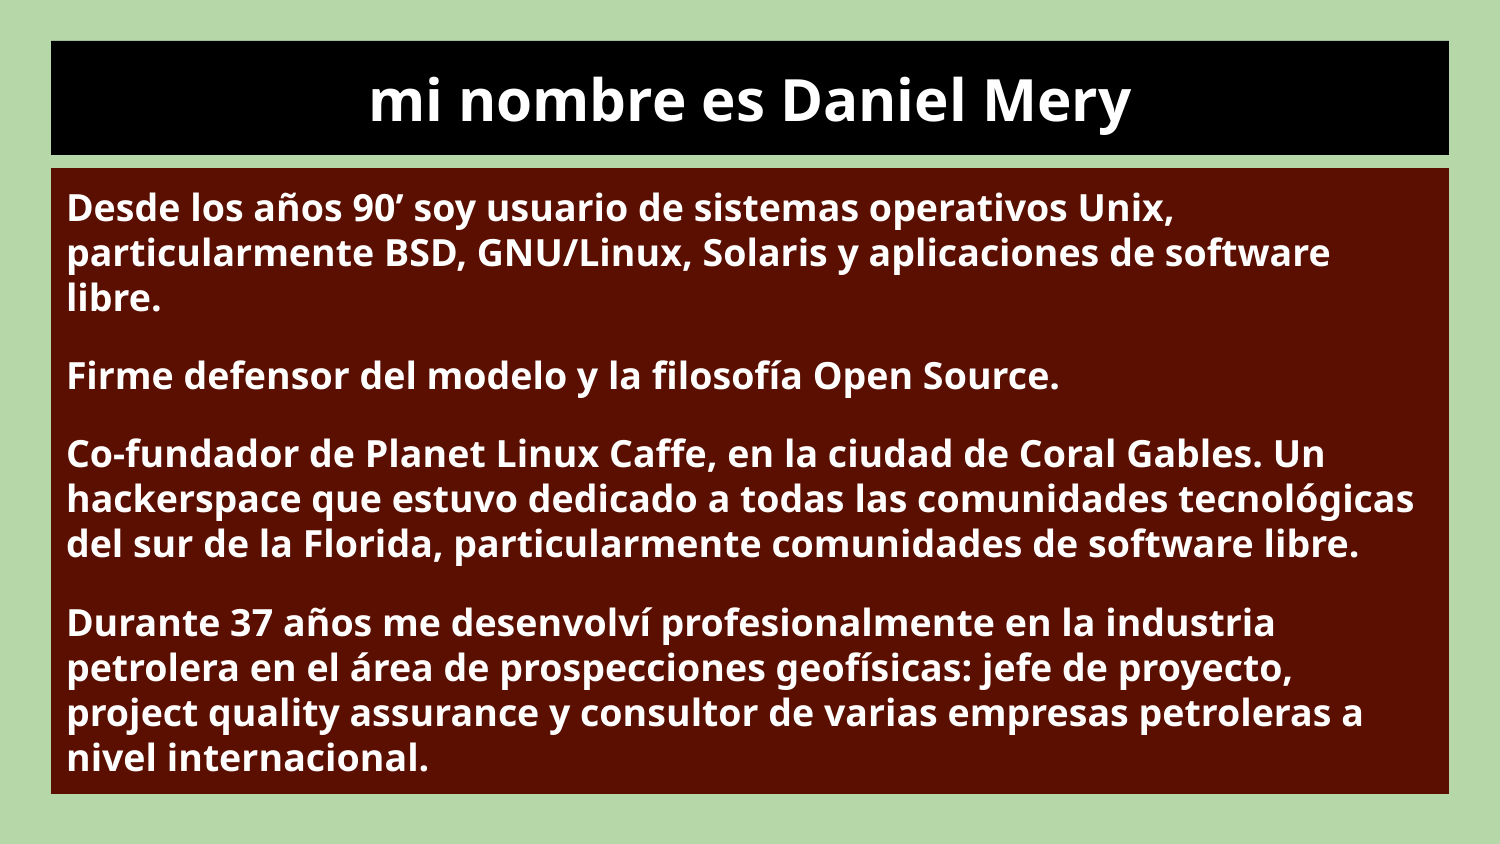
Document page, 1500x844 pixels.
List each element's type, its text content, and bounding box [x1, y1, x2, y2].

title mi nombre es Daniel Mery [51, 40, 1449, 155]
list Desde los años 90’ soy usuario de sistemas operativos Unix, particularmente BSD, GNU/Linux, Solaris y aplicaciones de software libre. Firme defensor del modelo y la filosofía Open Source. Co-fundador de Planet Linux Caffe, en la ciudad de Coral Gables. Un hackerspace que estuvo dedicado a todas las comunidades tecnológicas del sur de la Florida, particularmente comunidades de software libre. Durante 37 años me desenvolví profesionalmente en la industria petrolera en el área de prospecciones geofísicas: jefe de proyecto, project quality assurance y consultor de varias empresas petroleras a nivel internacional. [51, 168, 1449, 794]
